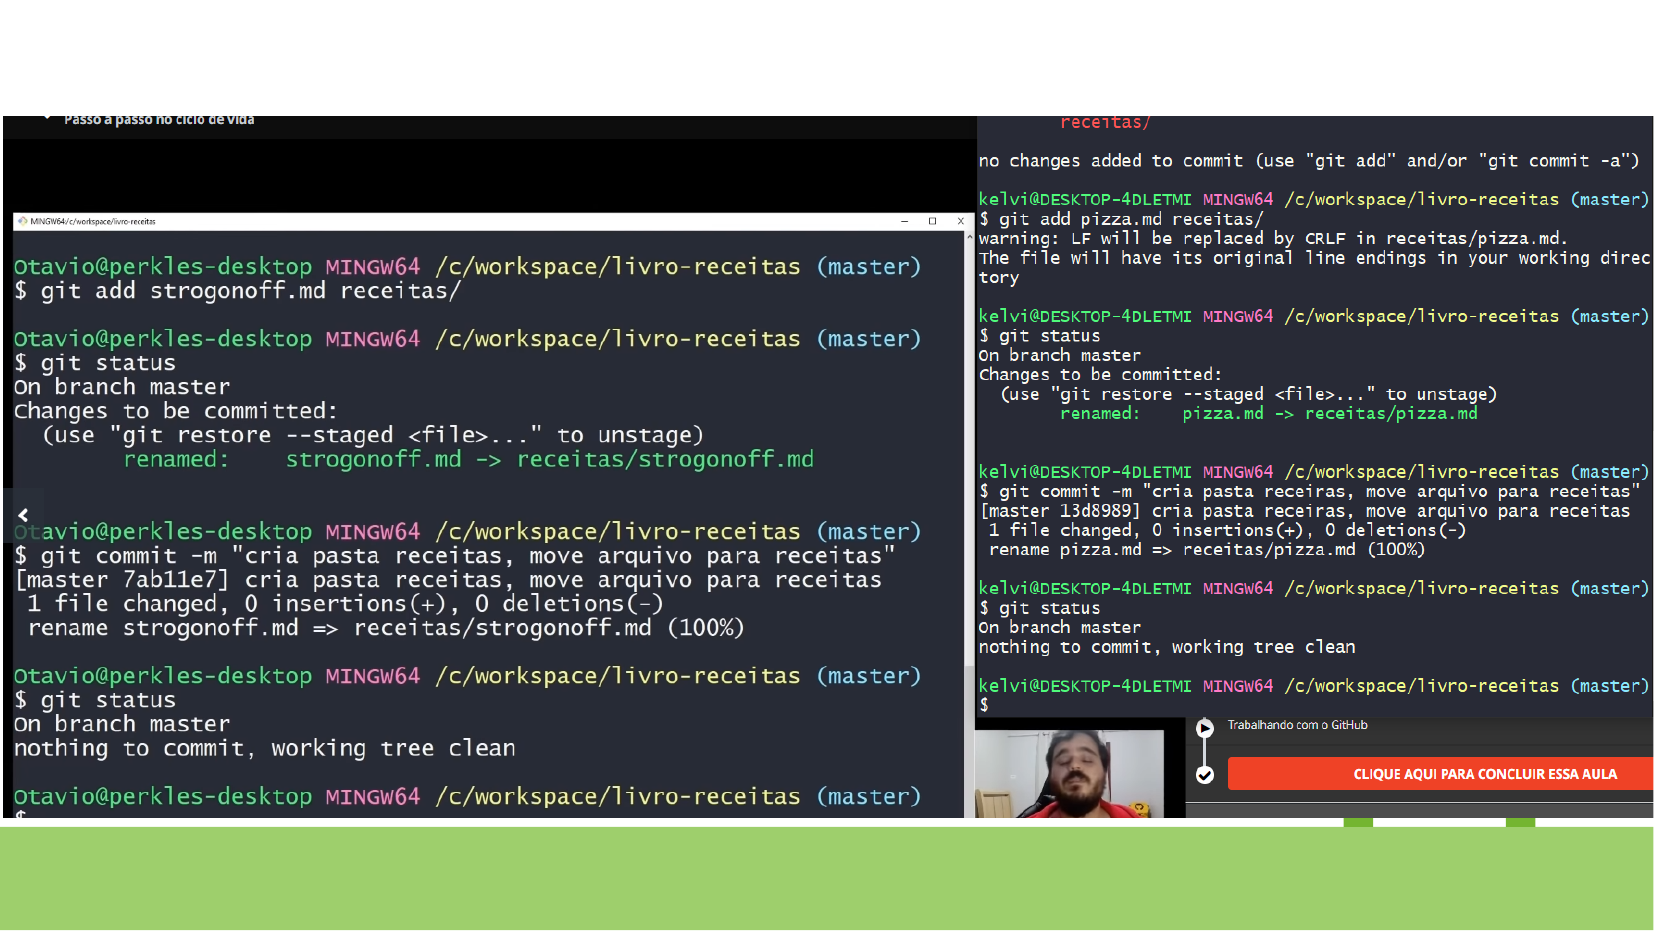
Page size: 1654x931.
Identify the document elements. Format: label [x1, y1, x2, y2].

picture [3, 116, 1654, 818]
